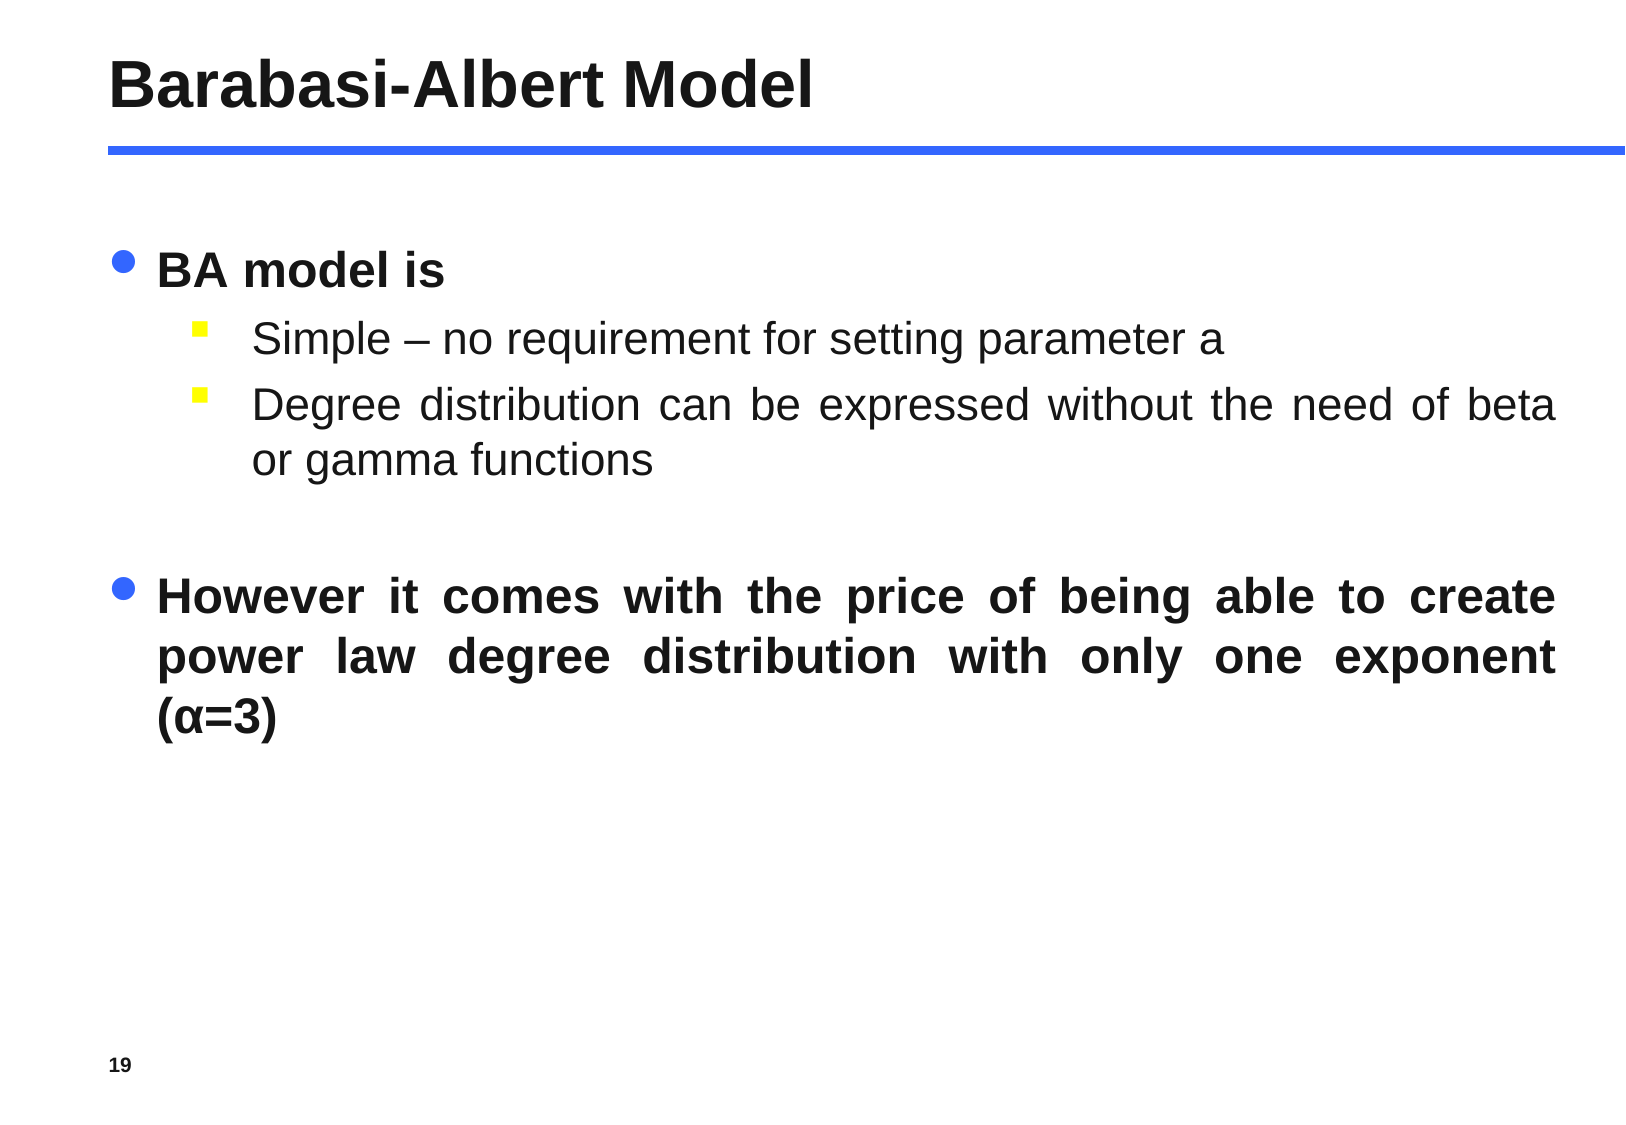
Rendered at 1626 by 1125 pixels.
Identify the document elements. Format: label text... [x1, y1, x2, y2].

list BA model is Simple – no requirement for setting parameter a Degree distribution can be expressed without the need of beta or gamma functions However it comes with the price of being able to create power law degree distribution with only one exponent (α=3) [108, 237, 1558, 975]
title Barabasi-Albert Model [108, 30, 1558, 131]
text_box <number> [108, 1051, 188, 1077]
